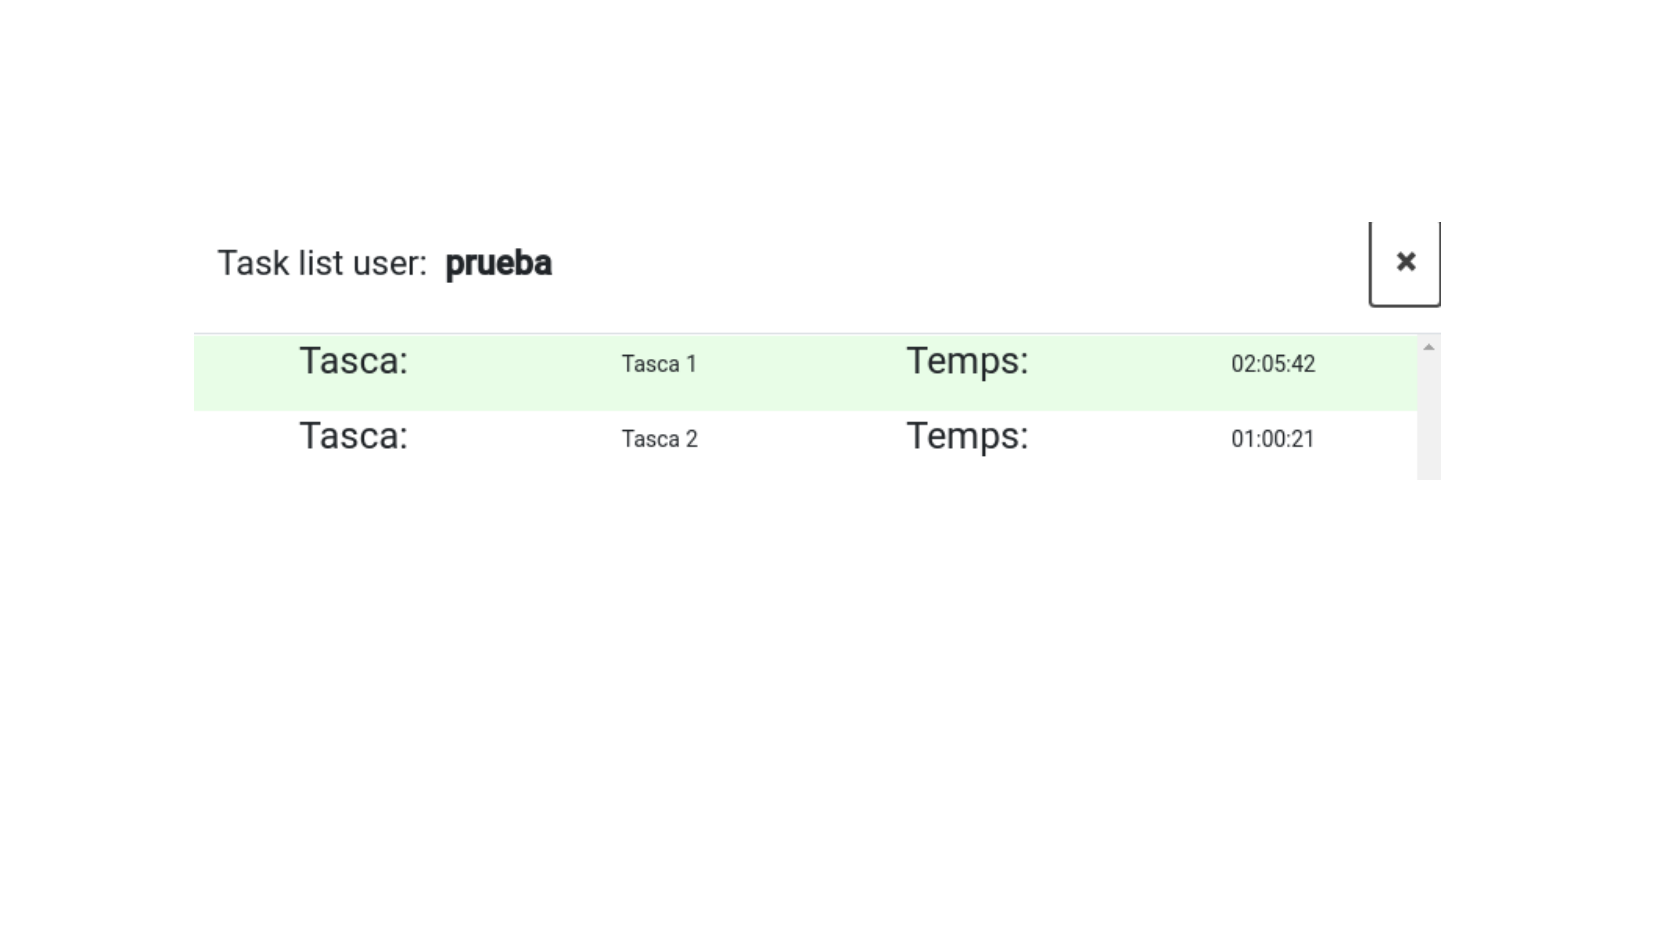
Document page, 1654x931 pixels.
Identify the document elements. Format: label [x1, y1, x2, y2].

picture [194, 222, 1441, 481]
